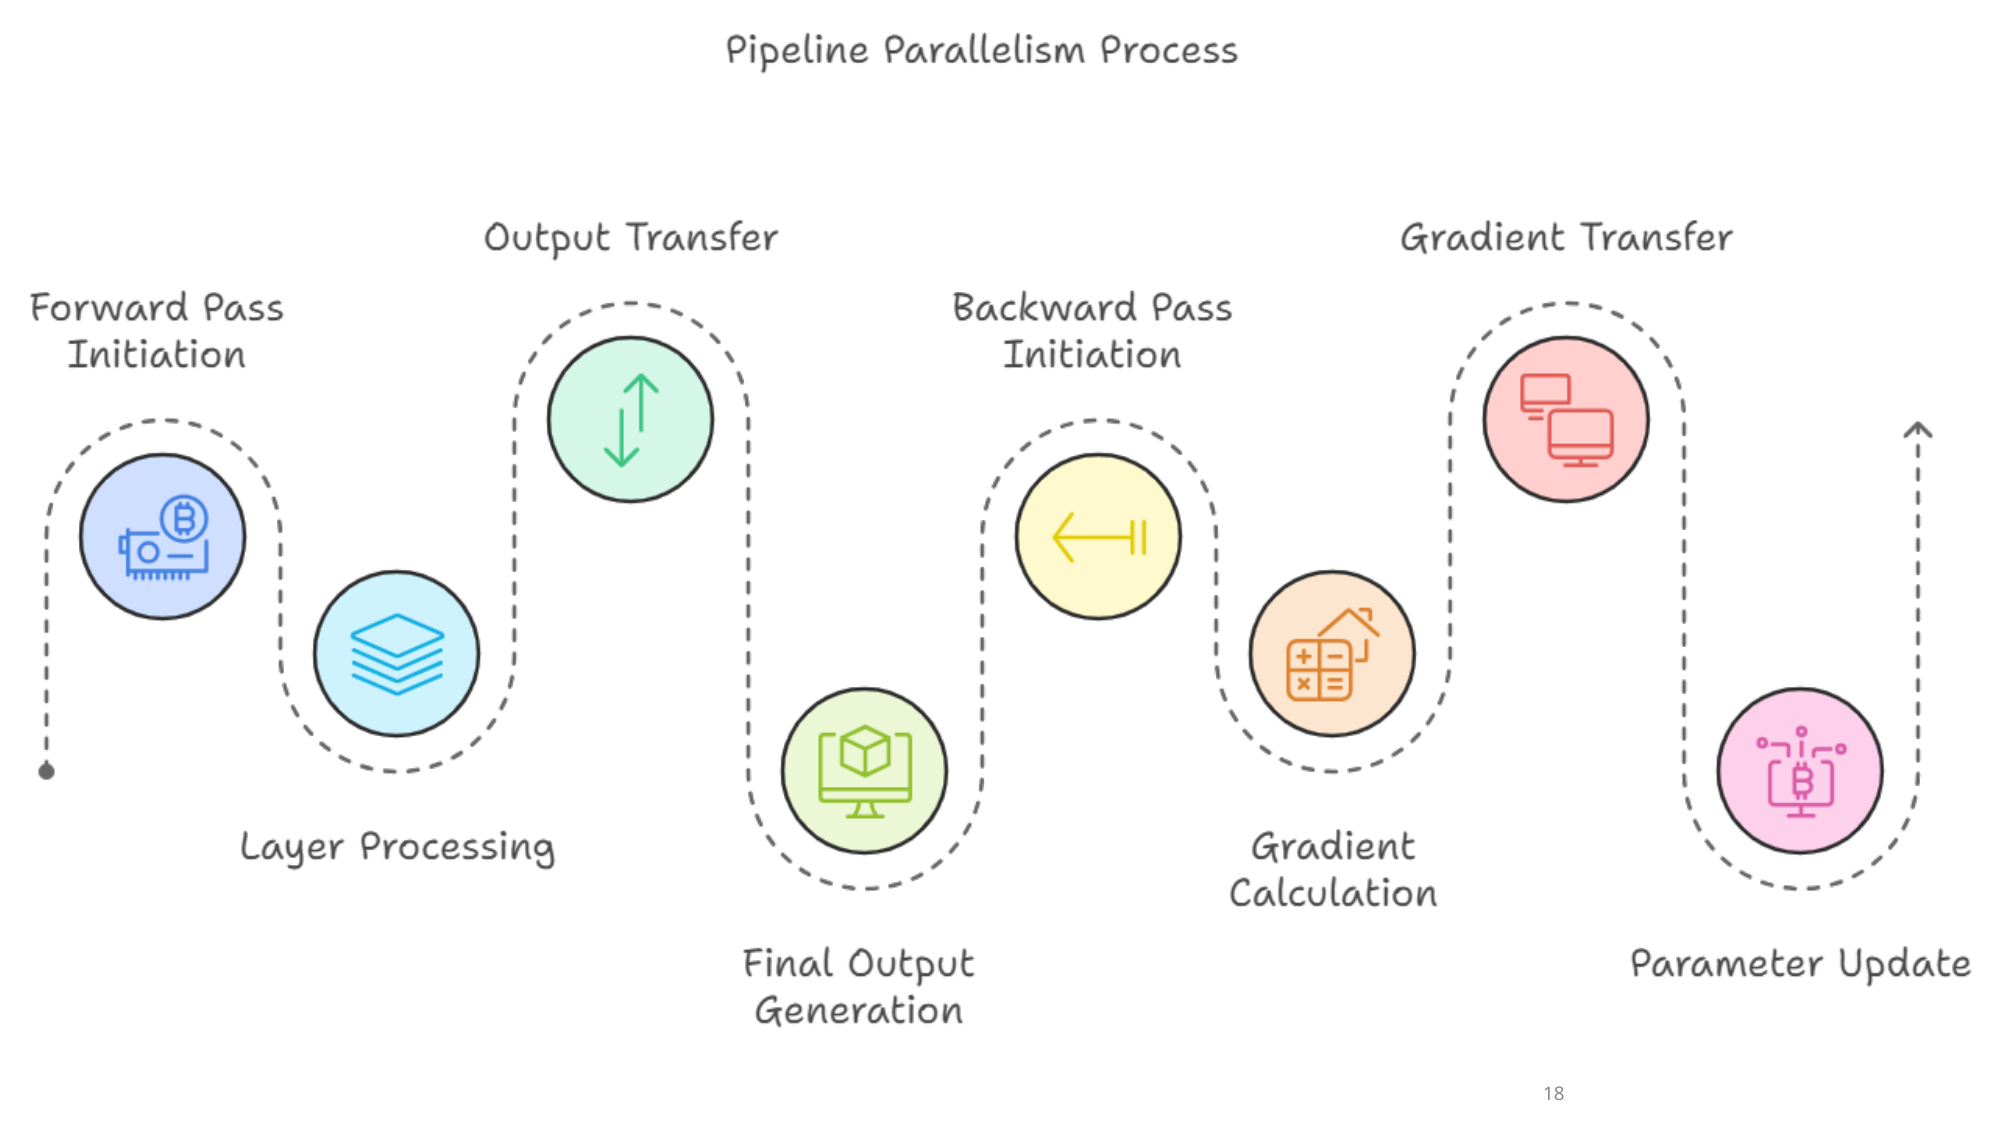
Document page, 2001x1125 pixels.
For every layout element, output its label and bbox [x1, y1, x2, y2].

slide_number [1528, 1064, 1979, 1124]
picture [0, 0, 2000, 1053]
